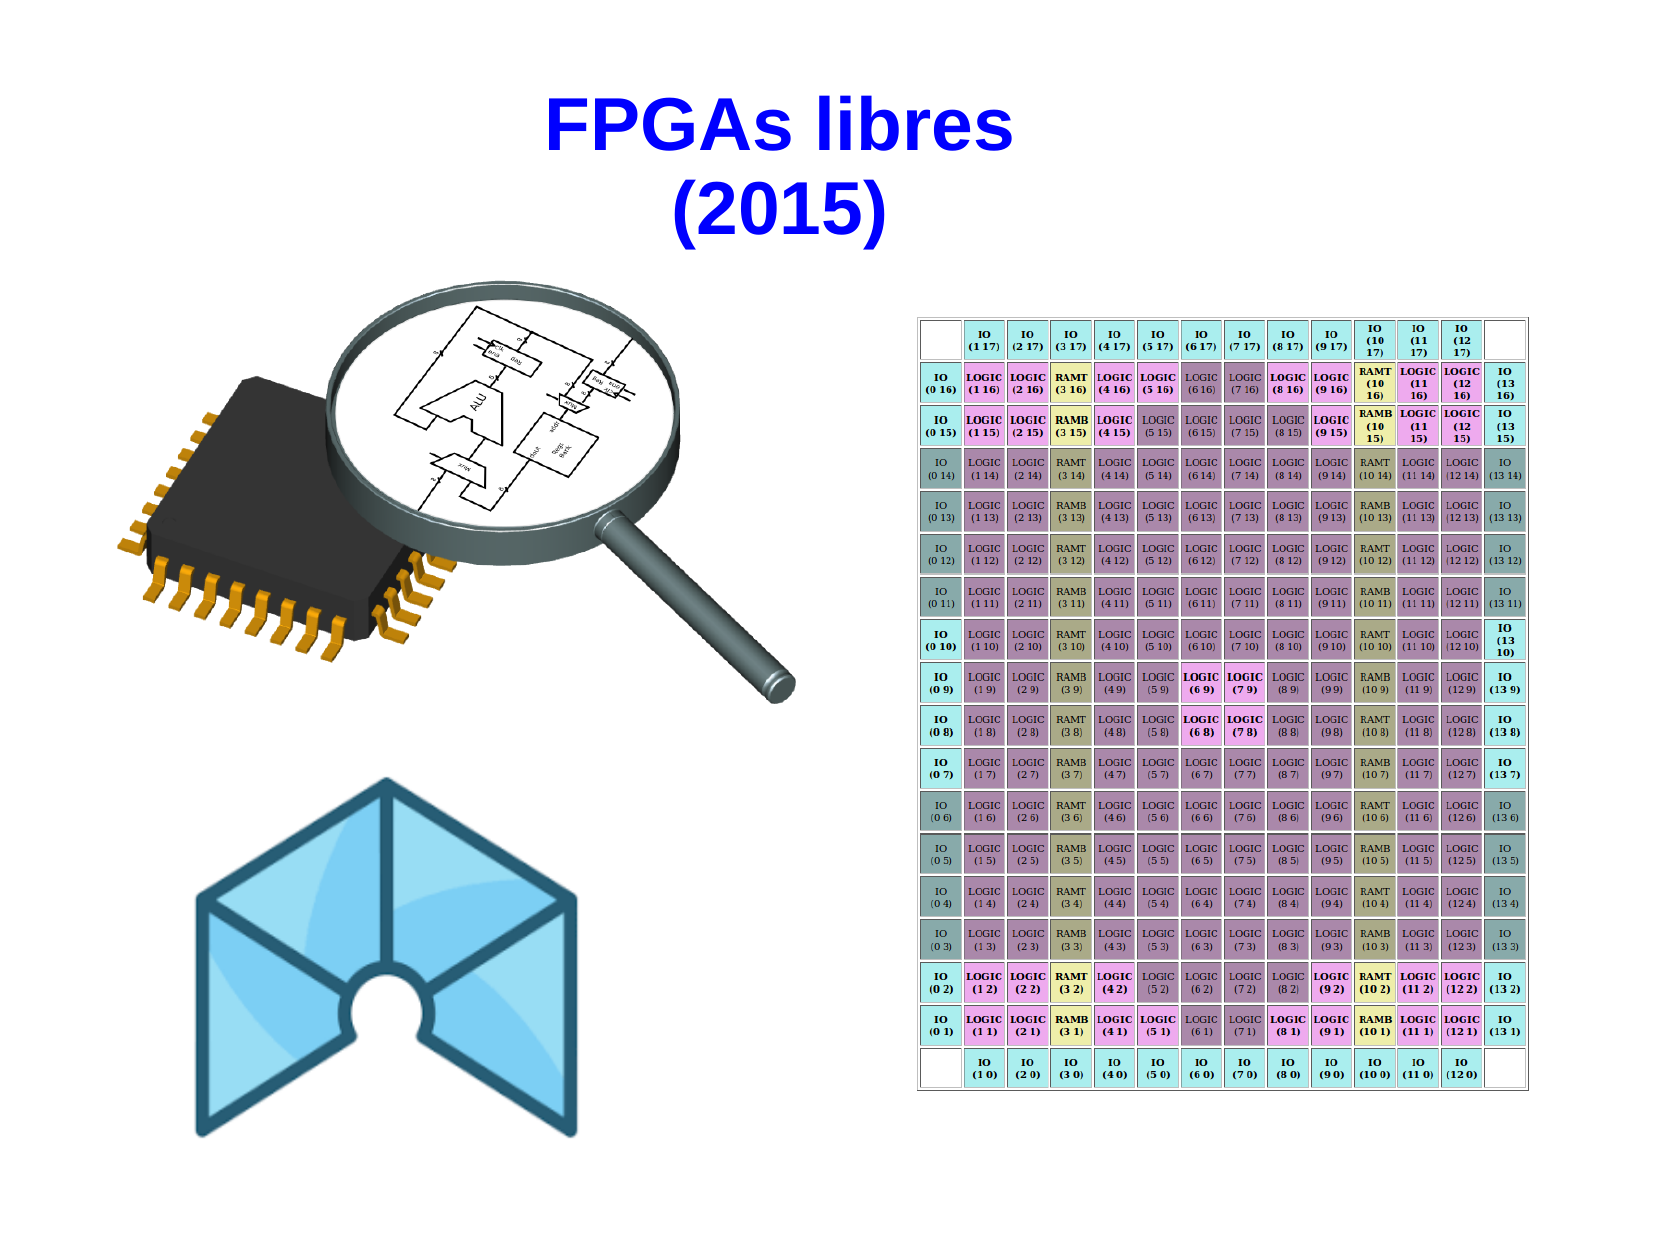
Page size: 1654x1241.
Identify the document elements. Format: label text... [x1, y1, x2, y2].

picture [180, 734, 594, 1182]
picture [915, 315, 1531, 1096]
picture [117, 280, 796, 704]
text_box FPGAs libres (2015) [435, 75, 1126, 258]
